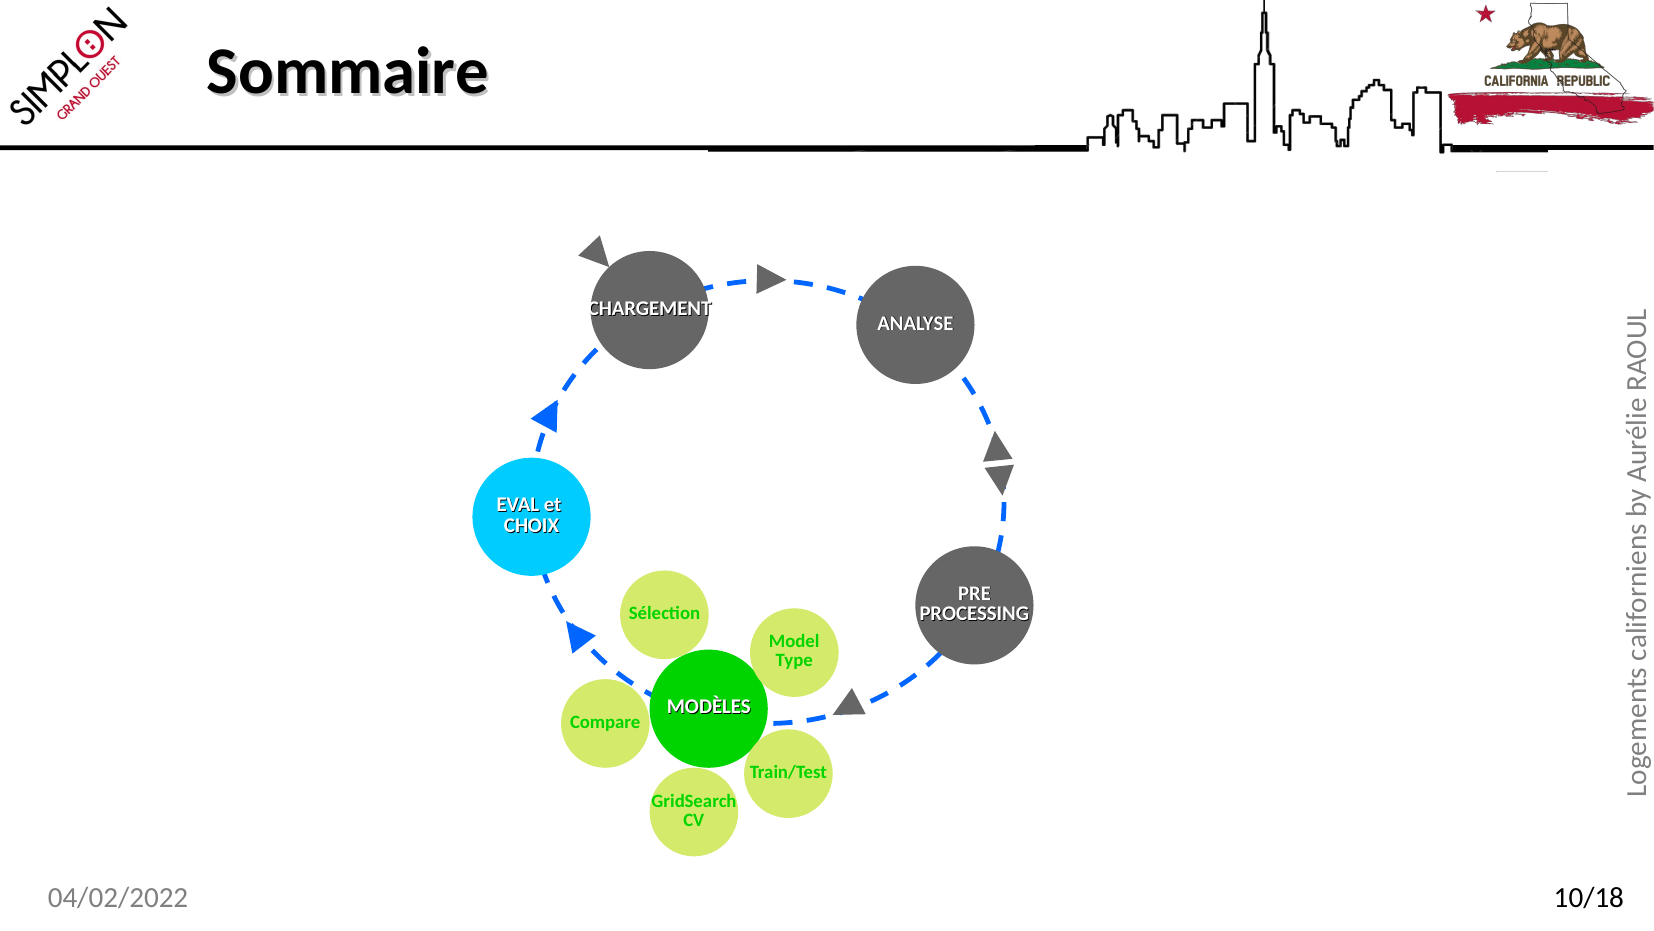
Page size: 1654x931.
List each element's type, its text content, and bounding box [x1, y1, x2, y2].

picture [708, 0, 1654, 172]
text_box EVAL et CHOIX [472, 457, 591, 576]
text_box MODÈLES [649, 649, 768, 768]
picture [2, 2, 147, 145]
title Sommaire [206, 24, 1447, 129]
text_box CHARGEMENT [590, 250, 709, 370]
text_box PRE PROCESSING [915, 546, 1034, 665]
text_box [578, 235, 610, 268]
text_box GridSearch CV [649, 767, 739, 857]
text_box [530, 264, 1014, 724]
text_box Sélection [620, 570, 709, 660]
text_box Model Type [750, 608, 839, 697]
text_box Train/Test [744, 729, 833, 818]
text_box ANALYSE [856, 265, 975, 384]
text_box Compare [561, 679, 650, 768]
